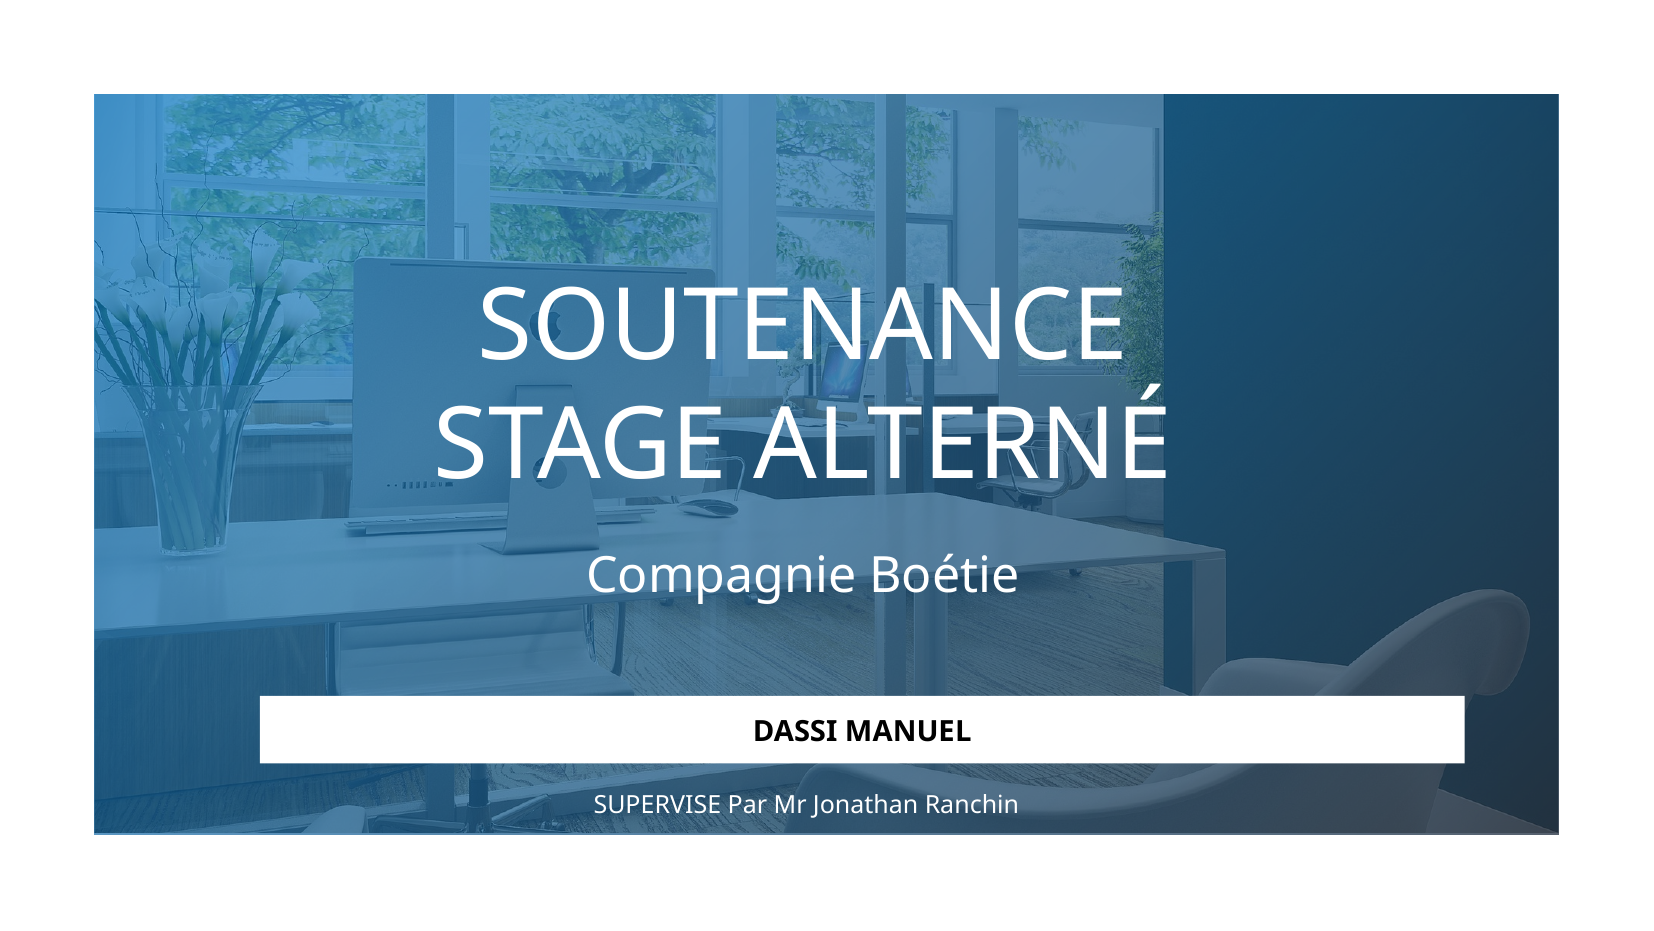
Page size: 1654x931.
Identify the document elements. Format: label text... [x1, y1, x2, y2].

text_box SUPERVISE Par Mr Jonathan Ranchin [578, 779, 1075, 831]
text_box Compagnie Boétie [188, 534, 1418, 696]
text_box [94, 94, 1559, 835]
text_box DASSI MANUEL [259, 695, 1465, 764]
text_box SOUTENANCE STAGE ALTERNÉ [340, 251, 1266, 534]
